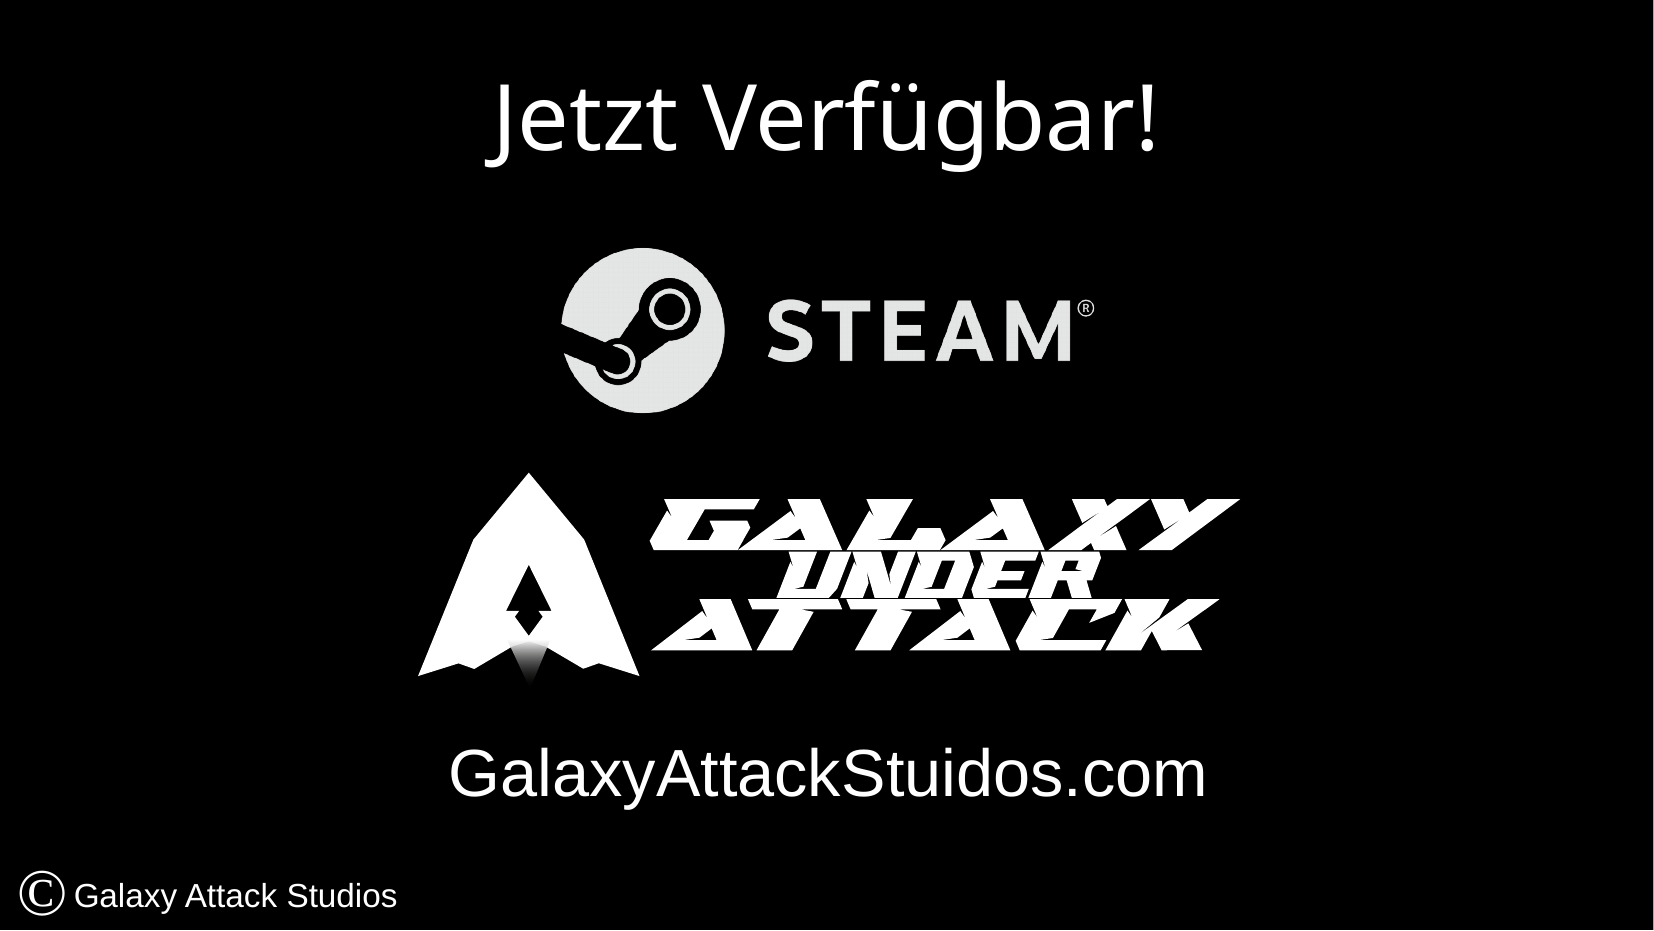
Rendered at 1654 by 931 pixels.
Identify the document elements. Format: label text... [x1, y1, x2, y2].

picture [417, 88, 1241, 689]
title Jetzt Verfügbar! [82, 37, 1571, 193]
list GalaxyAttackStuidos.com [85, 735, 1572, 818]
